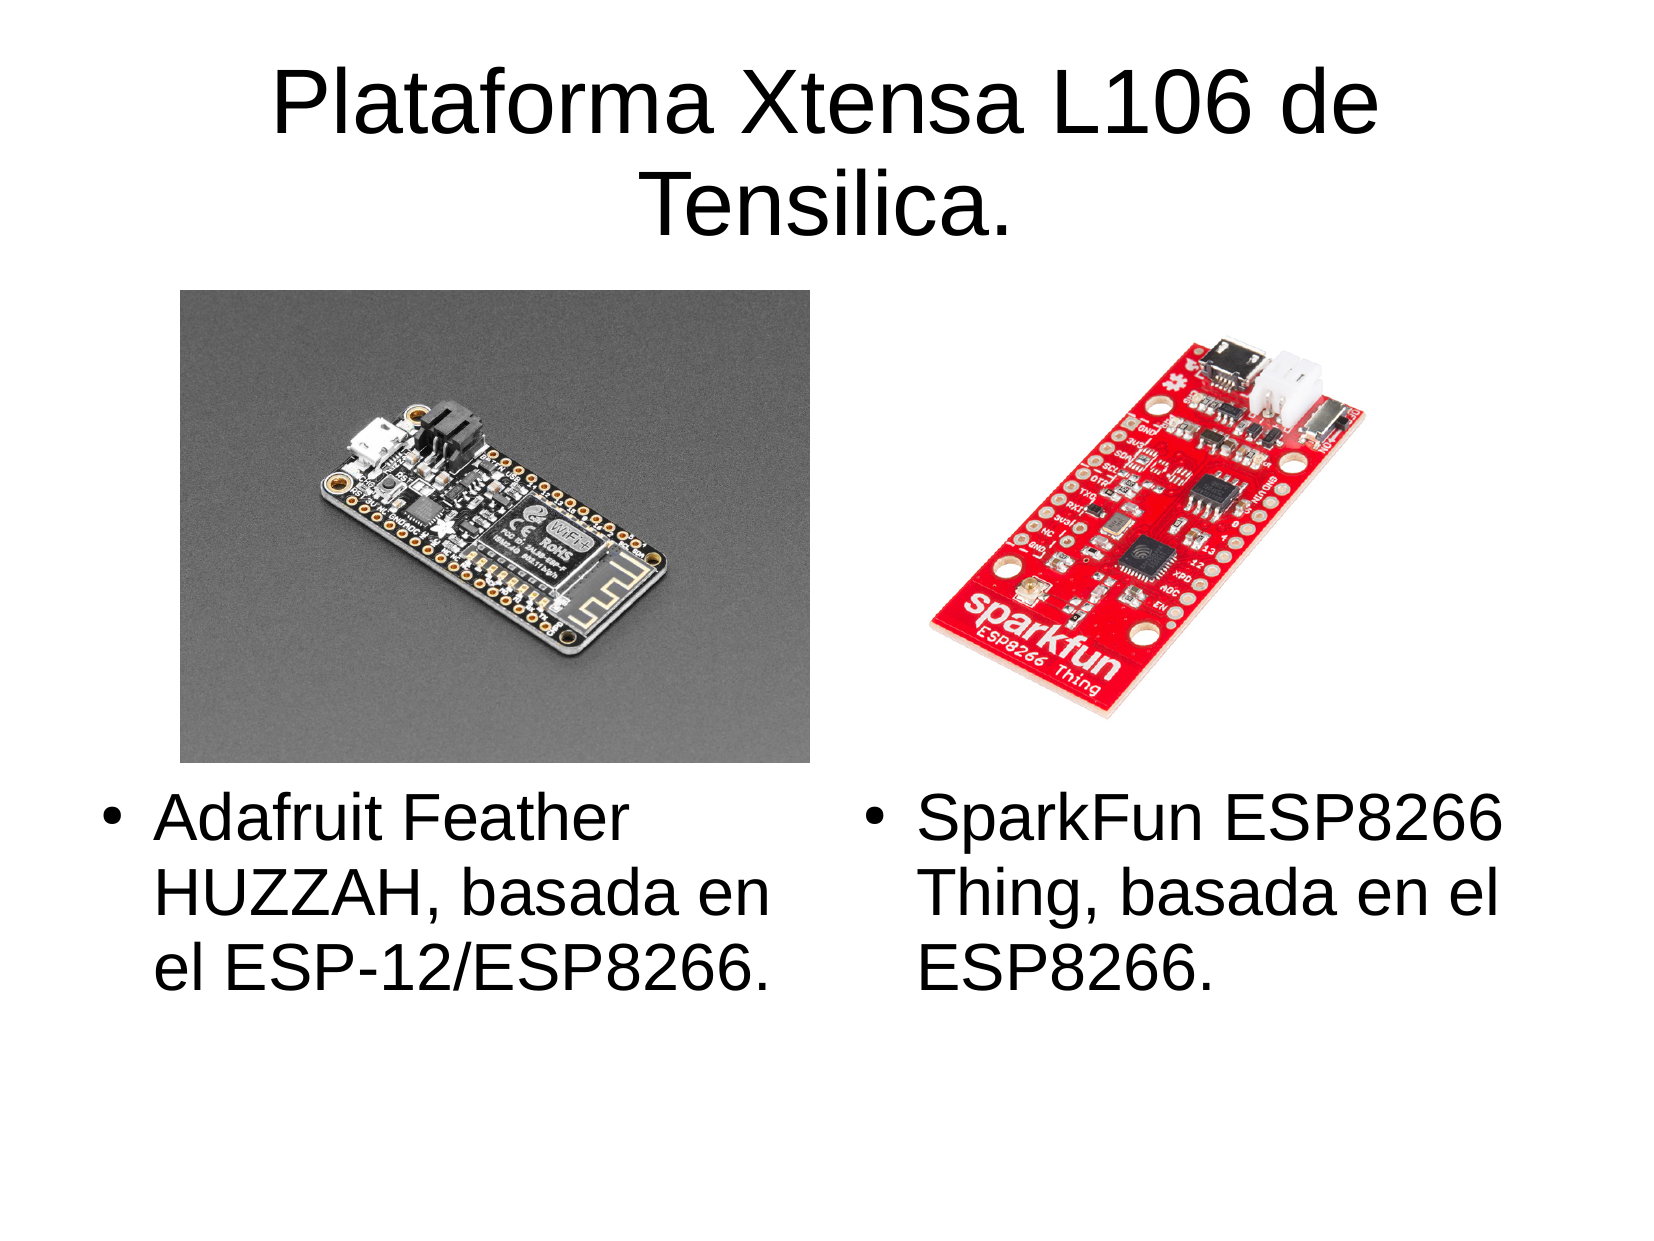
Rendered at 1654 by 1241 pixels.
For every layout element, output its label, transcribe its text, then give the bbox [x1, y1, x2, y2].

picture [915, 290, 1380, 755]
picture [180, 290, 810, 763]
list Adafruit Feather HUZZAH, basada en el ESP-12/ESP8266. [82, 780, 809, 1009]
list SparkFun ESP8266 Thing, basada en el ESP8266. [845, 780, 1572, 1009]
title Plataforma Xtensa L106 de Tensilica. [82, 49, 1571, 257]
